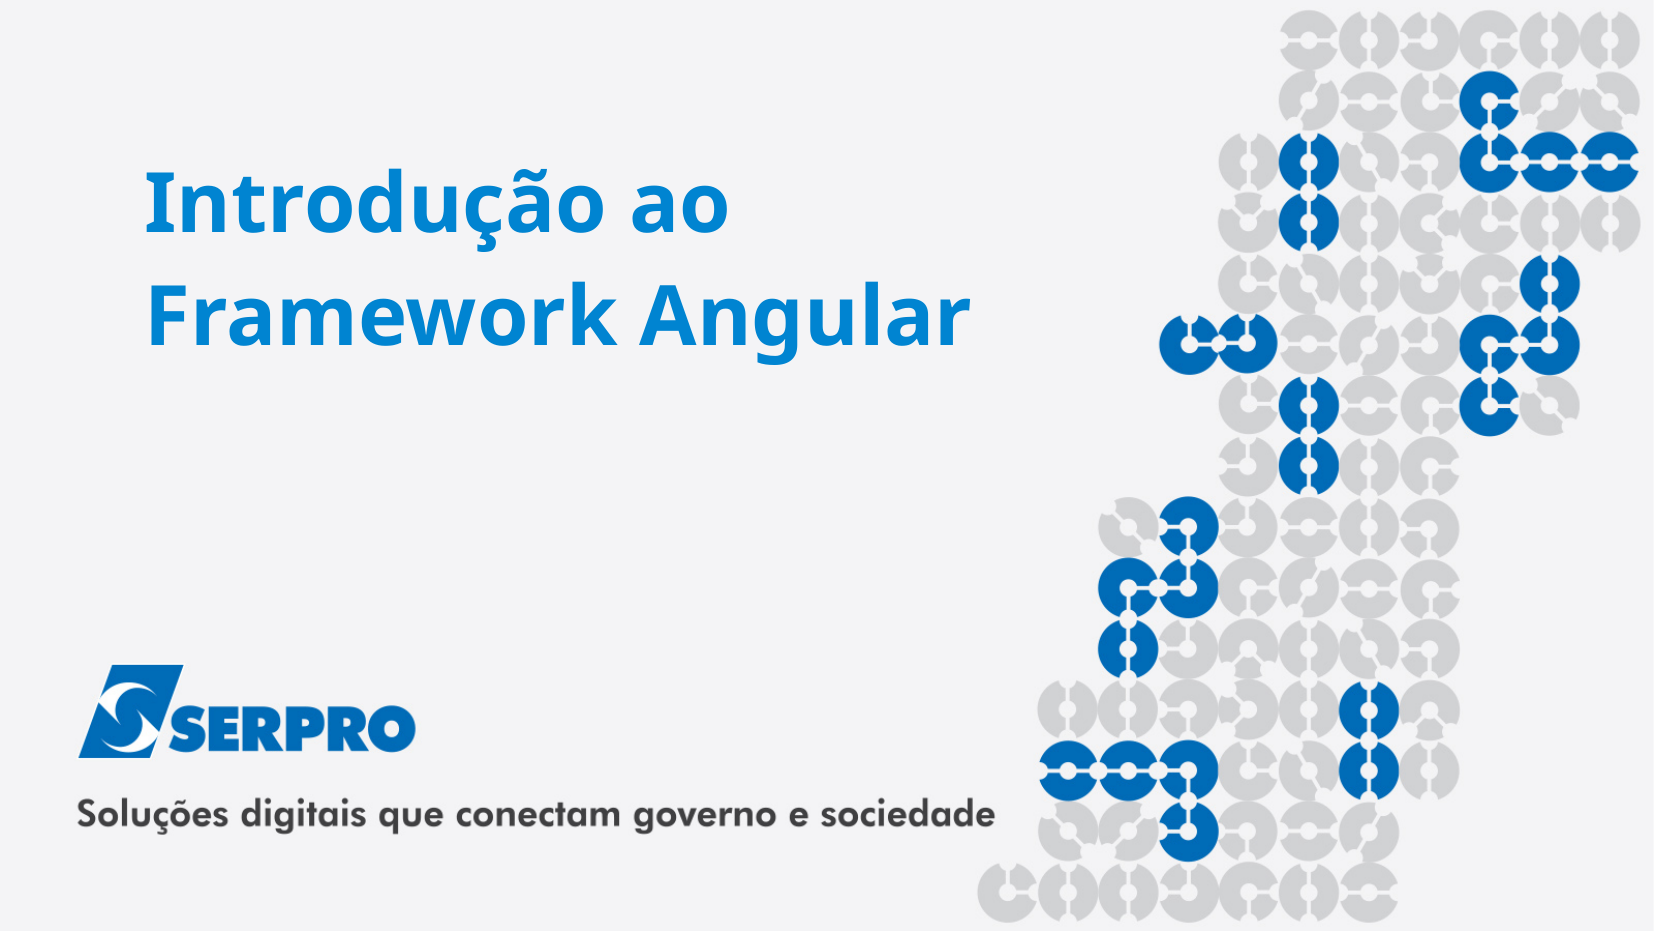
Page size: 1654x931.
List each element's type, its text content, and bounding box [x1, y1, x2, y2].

picture [0, 0, 1654, 931]
text_box Introdução ao Framework Angular [129, 135, 1016, 378]
